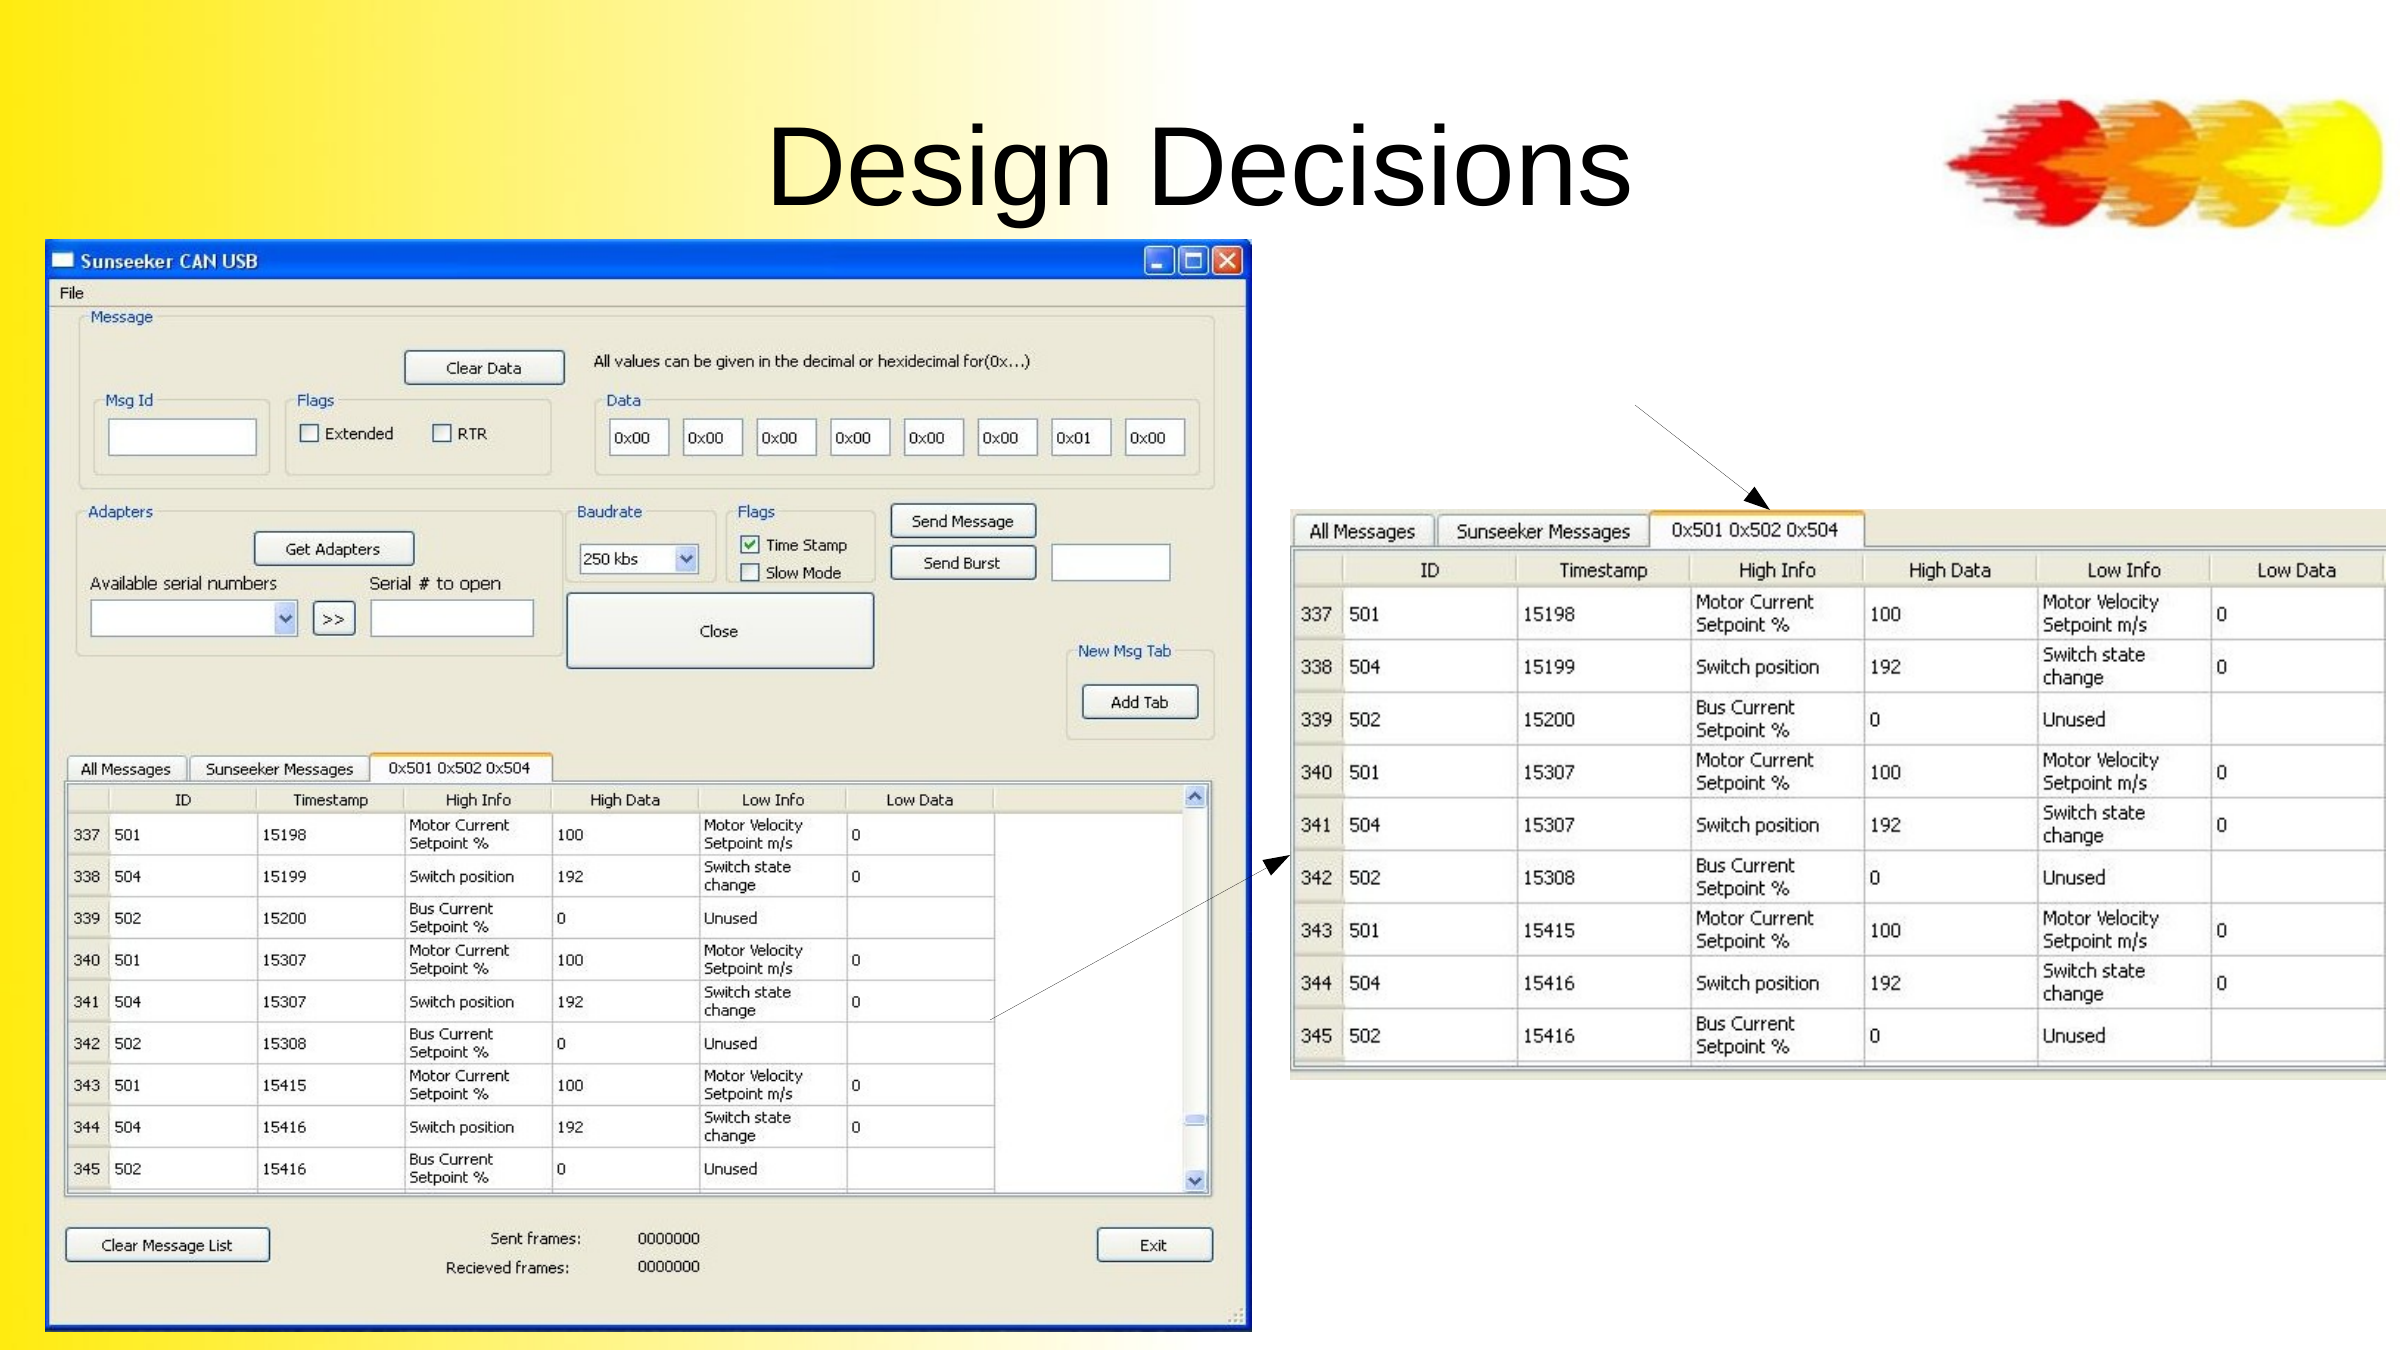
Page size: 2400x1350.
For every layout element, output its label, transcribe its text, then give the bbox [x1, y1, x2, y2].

picture [0, 0, 2400, 1350]
title Design Decisions [120, 53, 2280, 280]
